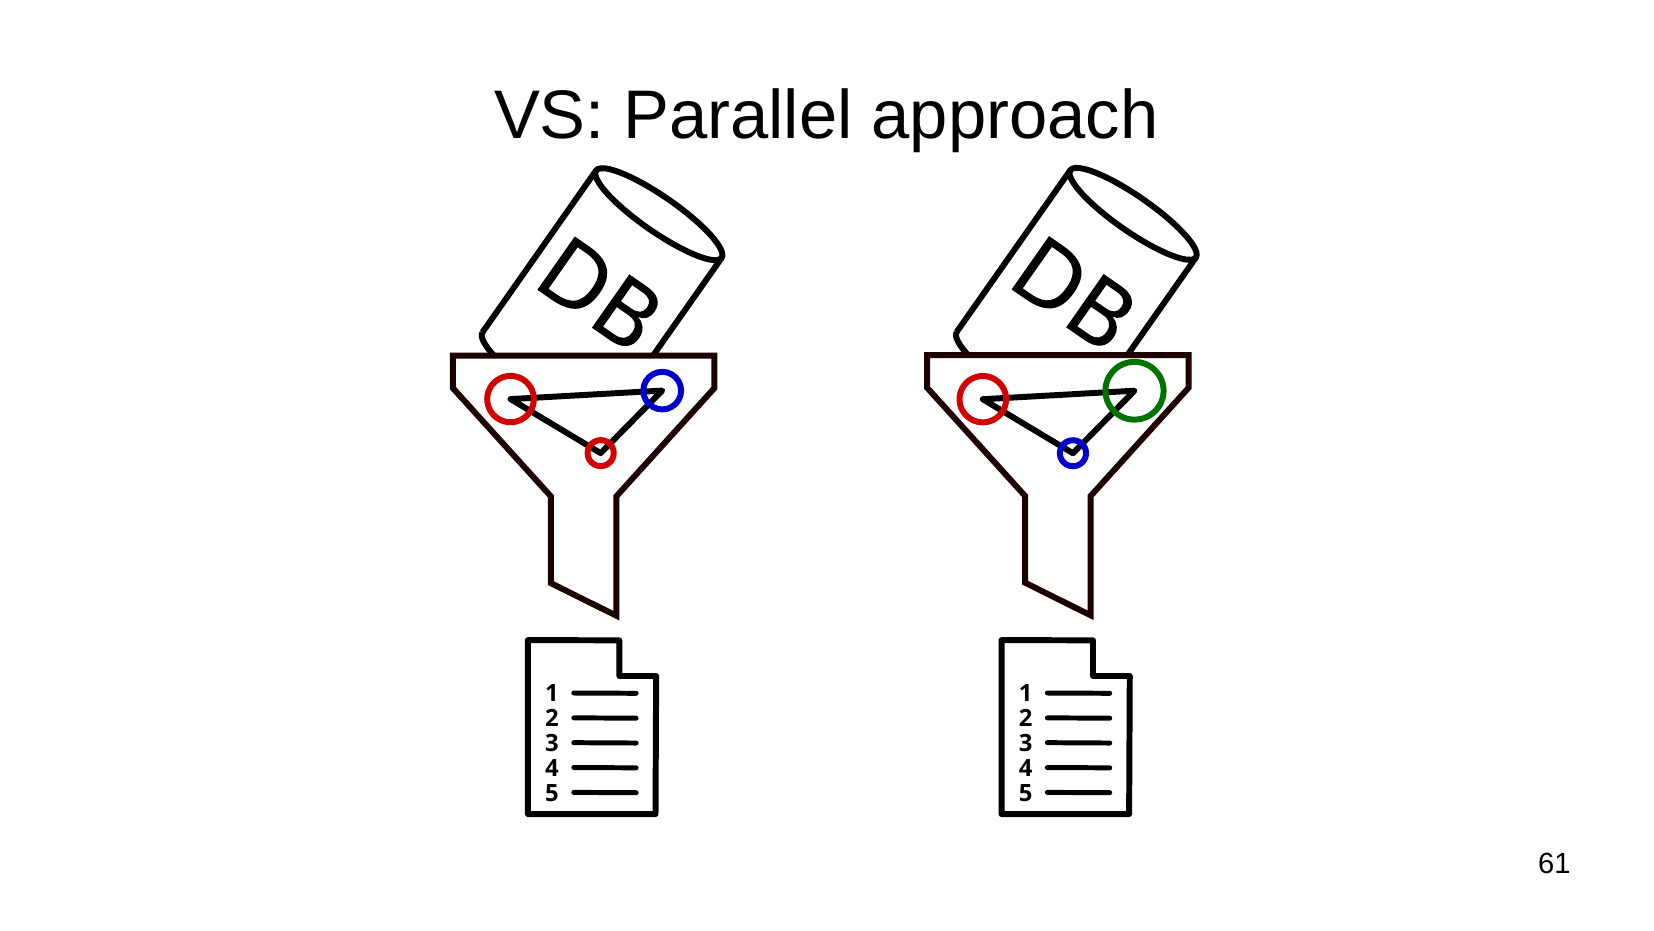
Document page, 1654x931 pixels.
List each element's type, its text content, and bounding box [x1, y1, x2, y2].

title VS: Parallel approach [82, 36, 1571, 193]
picture [449, 164, 1200, 901]
